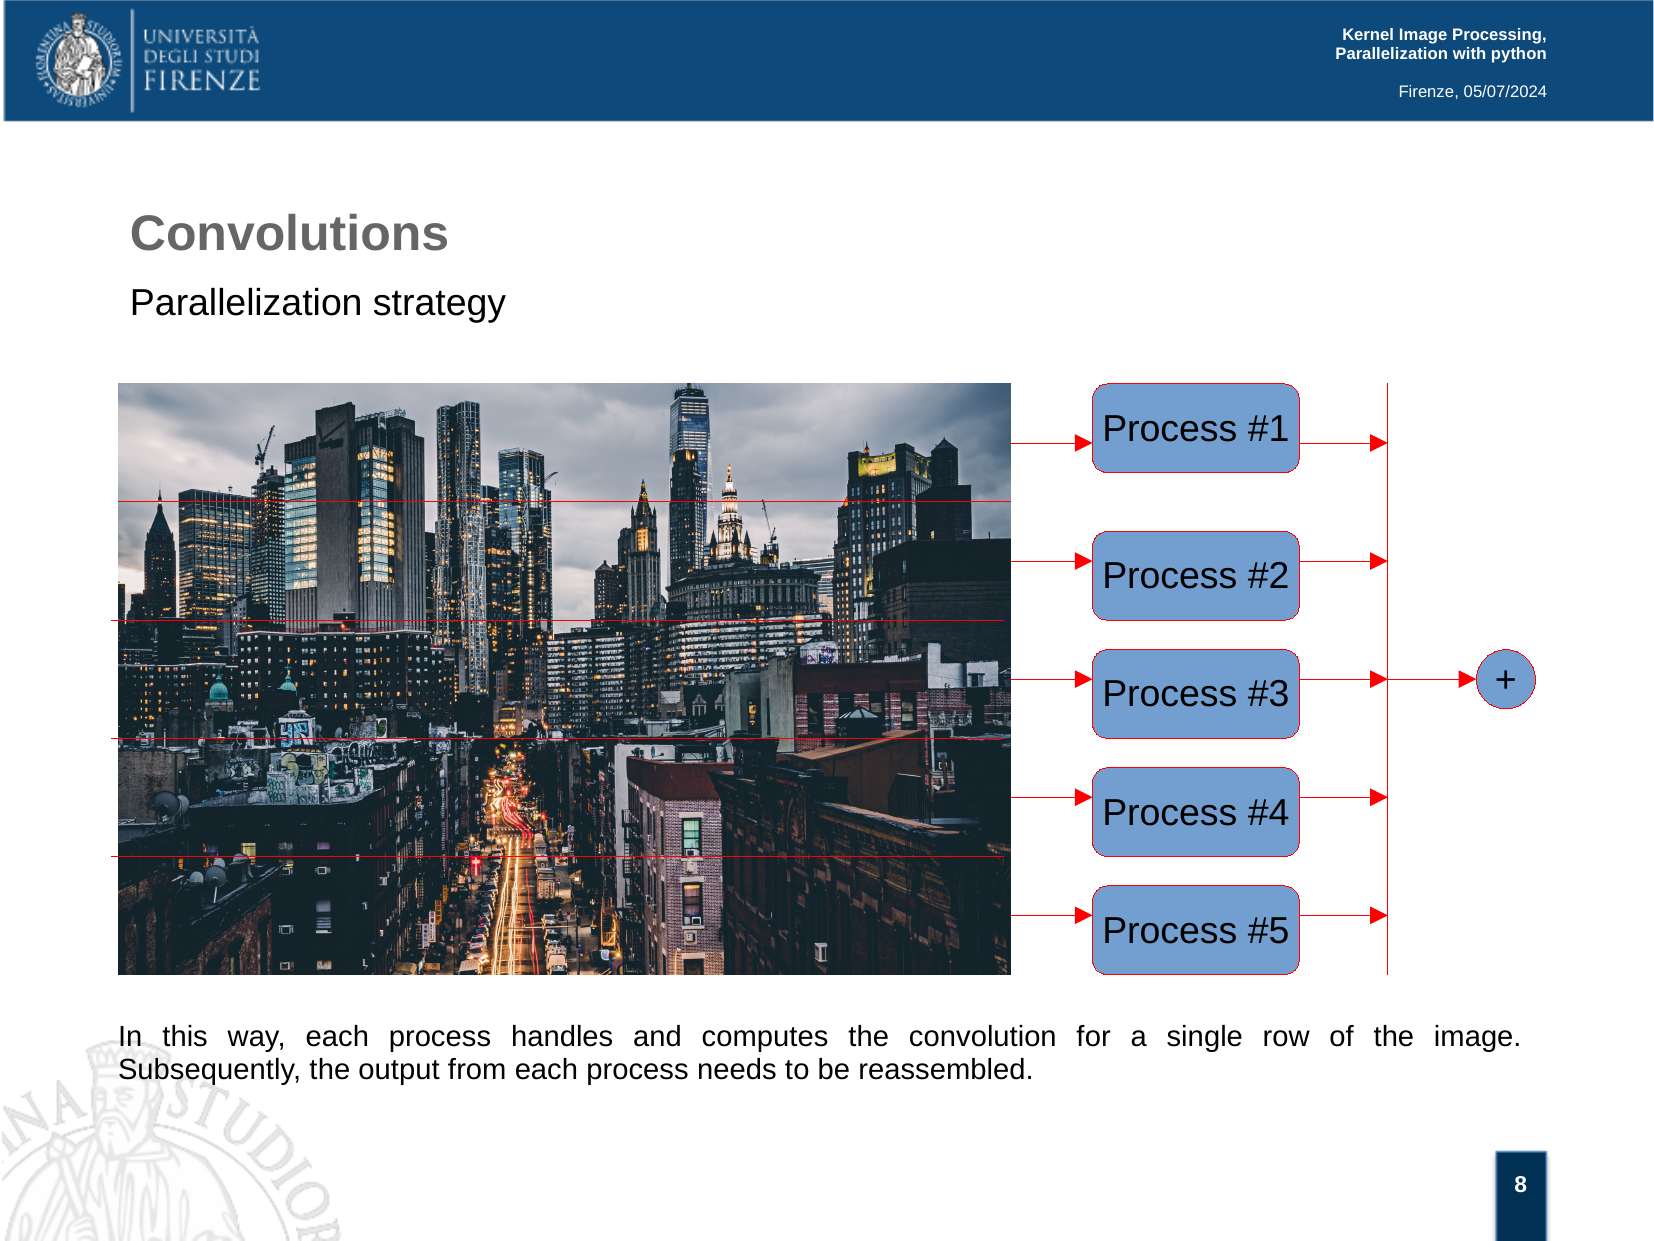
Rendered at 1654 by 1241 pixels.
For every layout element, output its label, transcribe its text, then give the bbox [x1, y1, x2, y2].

text_box Process #5 [1092, 885, 1300, 975]
text_box Kernel Image Processing, Parallelization with python Firenze, 05/07/2024 [685, 24, 1548, 102]
text_box 8 [1505, 1160, 1536, 1208]
text_box Process #4 [1092, 767, 1300, 857]
picture [2, 0, 1654, 1241]
text_box Convolutions Parallelization strategy [129, 177, 993, 324]
text_box + [1476, 649, 1536, 709]
text_box Process #1 [1092, 383, 1300, 473]
text_box Process #3 [1092, 649, 1300, 739]
text_box In this way, each process handles and computes the convolution for a single row of the image. Subsequently, the output from each process needs to be reassembled. [118, 1013, 1524, 1093]
text_box Process #2 [1092, 531, 1300, 621]
